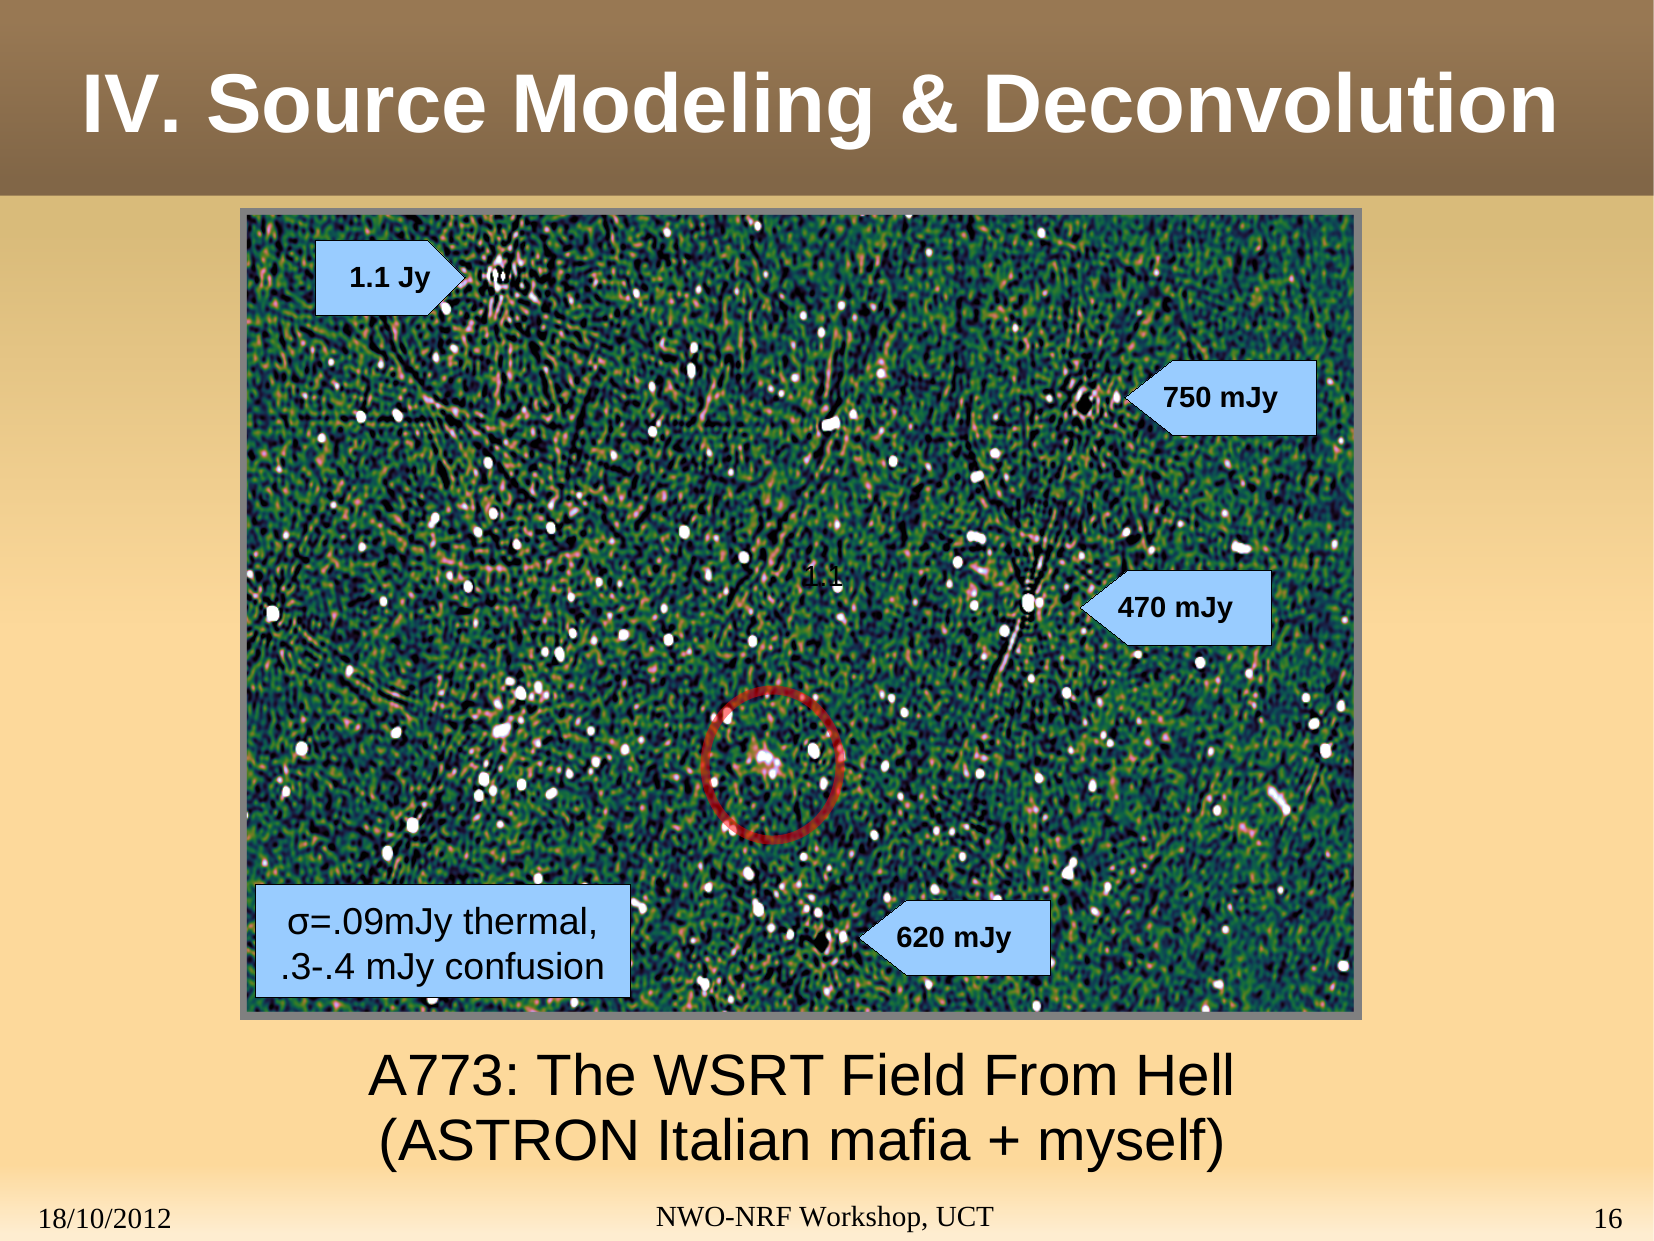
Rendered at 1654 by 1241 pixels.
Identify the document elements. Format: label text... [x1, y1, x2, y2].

picture [0, 0, 1654, 1241]
text_box 1.1 Jy [315, 240, 466, 316]
text_box 470 mJy [1080, 570, 1272, 646]
text_box σ=.09mJy thermal, .3-.4 mJy confusion [255, 884, 631, 998]
text_box 750 mJy [1124, 360, 1317, 436]
text_box 620 mJy [858, 900, 1051, 976]
text_box 1.1 [788, 552, 867, 601]
text_box A773: The WSRT Field From Hell (ASTRON Italian mafia + myself) [105, 1035, 1501, 1180]
title IV. Source Modeling & Deconvolution [76, 0, 1565, 208]
